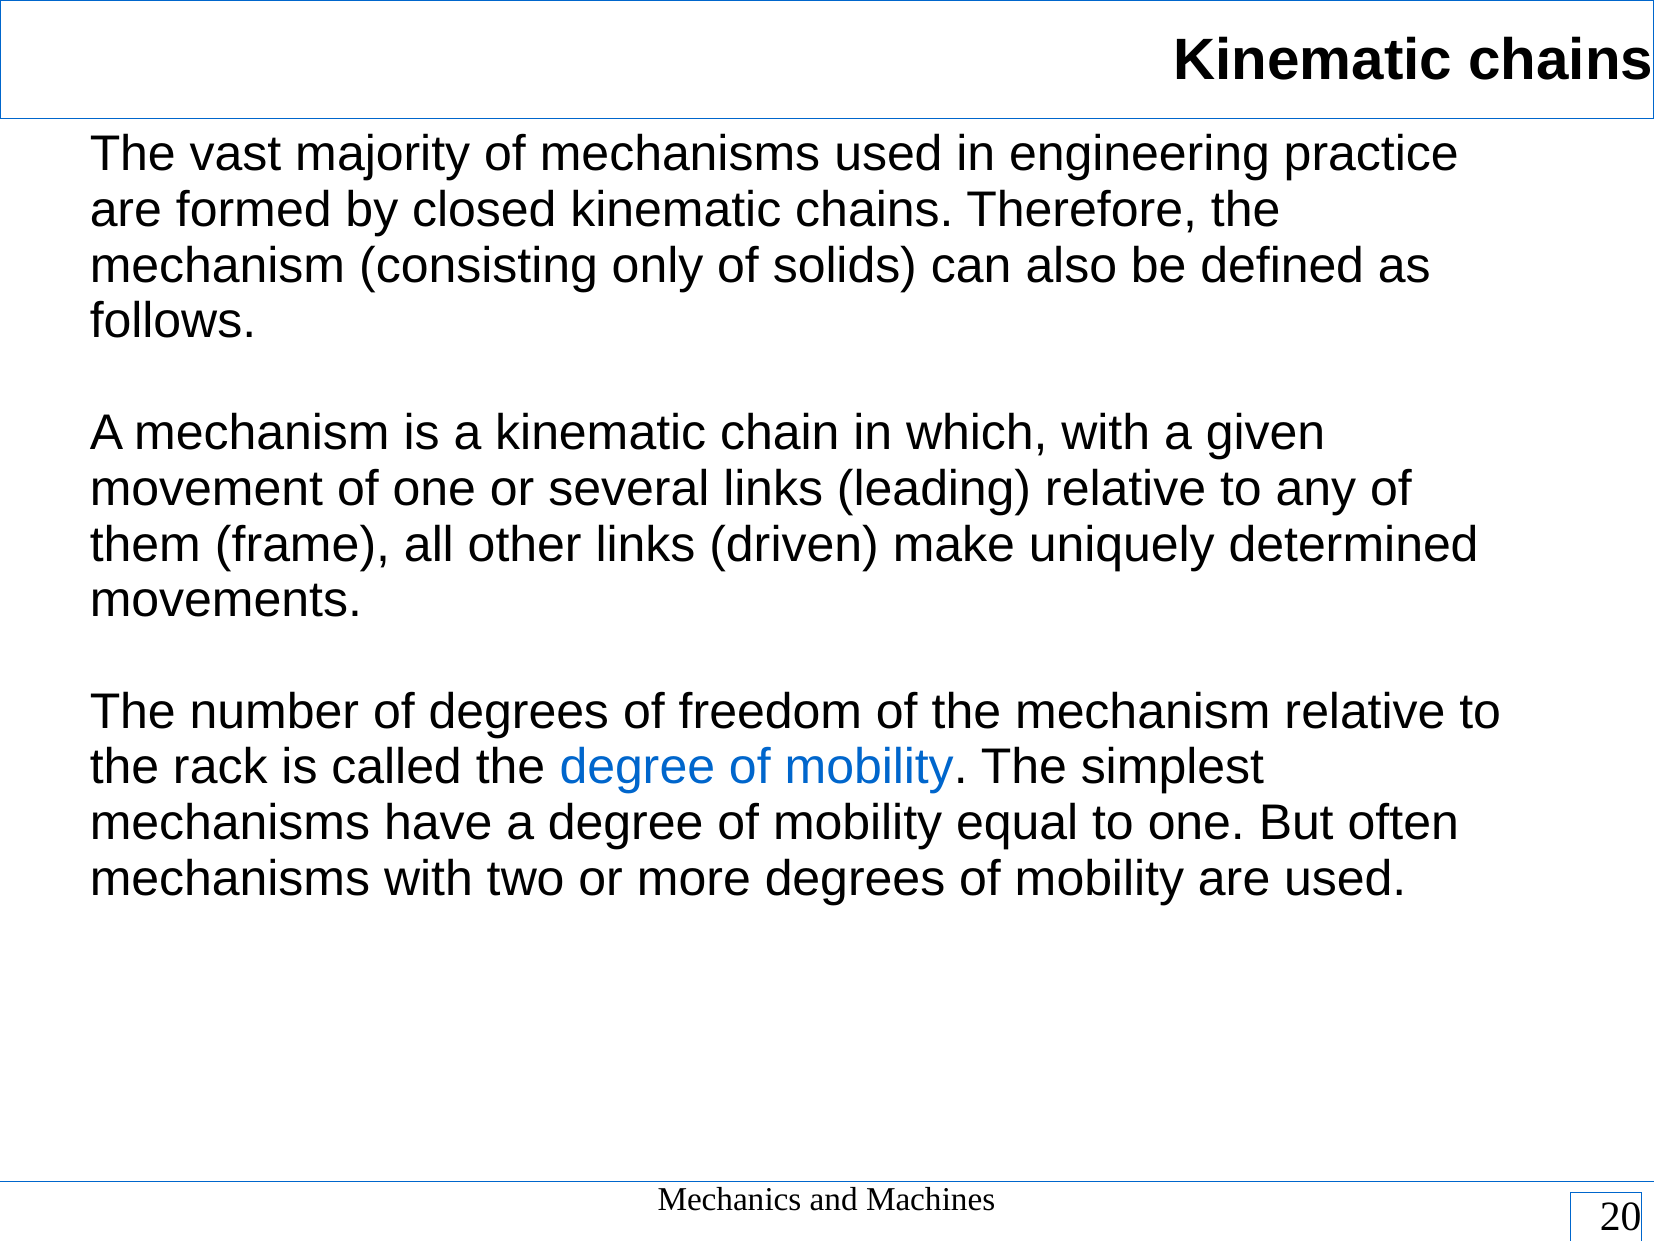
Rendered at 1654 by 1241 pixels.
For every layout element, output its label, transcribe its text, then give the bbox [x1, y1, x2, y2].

title Kinematic chains [0, 0, 1654, 119]
text_box The vast majority of mechanisms used in engineering practice are formed by closed kinematic chains. Therefore, the mechanism (consisting only of solids) can also be defined as follows. A mechanism is a kinematic chain in which, with a given movement of one or several links (leading) relative to any of them (frame), all other links (driven) make uniquely determined movements. The number of degrees of freedom of the mechanism relative to the rack is called the degree of mobility. The simplest mechanisms have a degree of mobility equal to one. But often mechanisms with two or more degrees of mobility are used. [75, 118, 1531, 1066]
